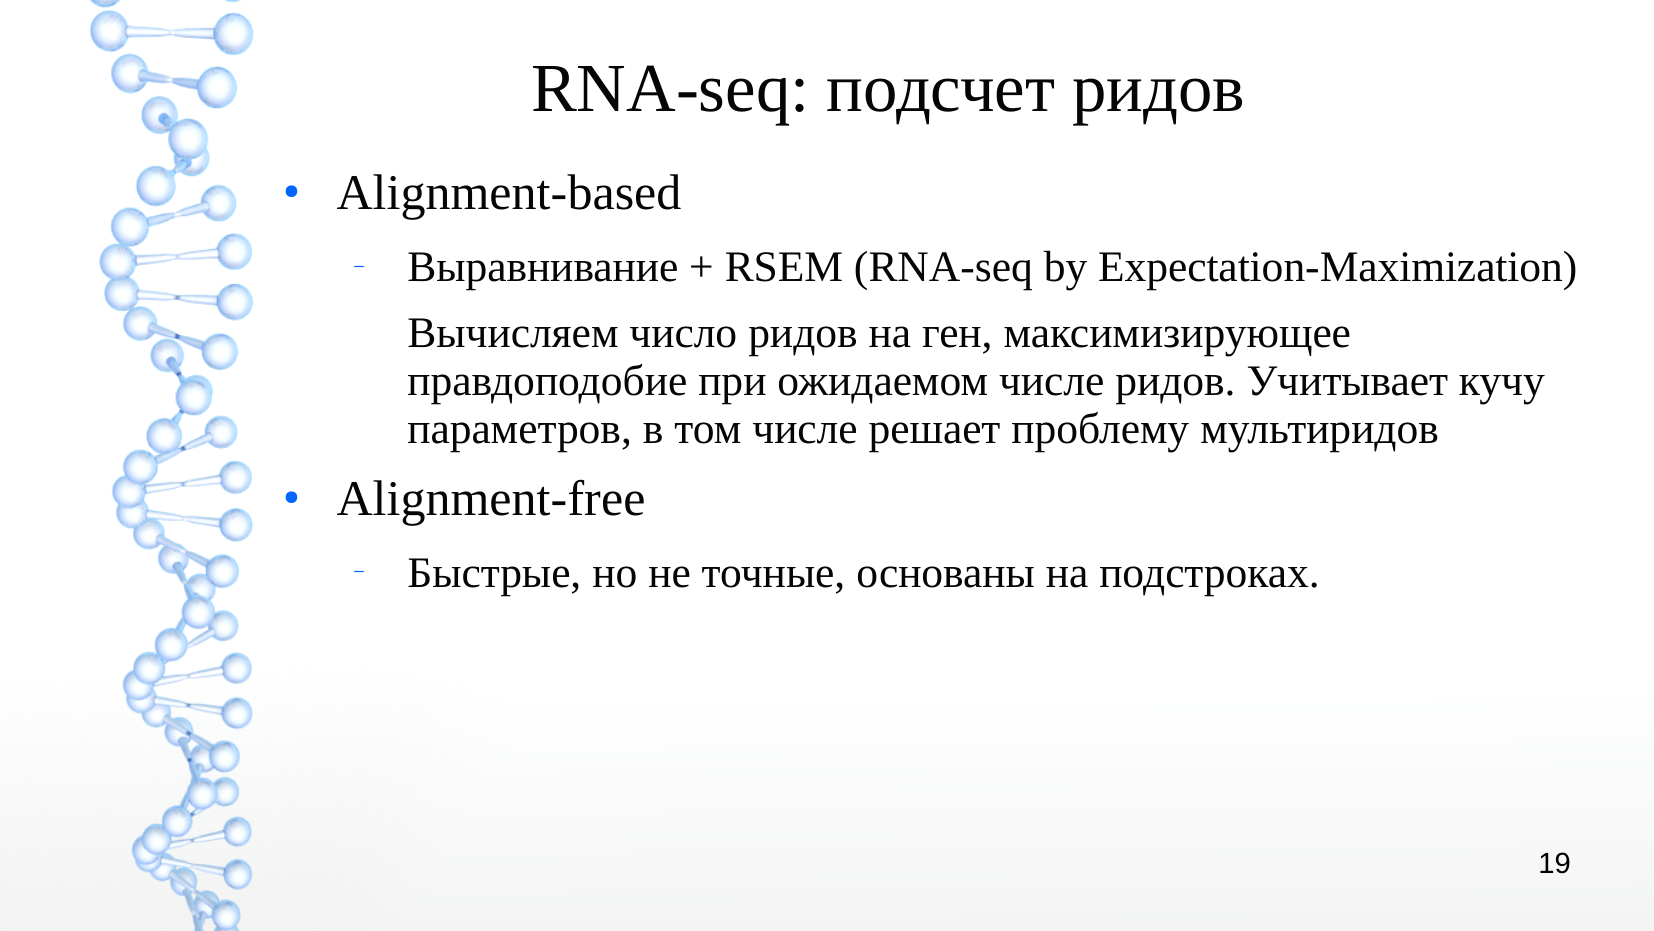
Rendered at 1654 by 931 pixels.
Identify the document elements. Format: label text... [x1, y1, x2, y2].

picture [0, 0, 1654, 931]
list Alignment-based Выравнивание + RSEM (RNA-seq by Expectation-Maximization) Вычисляем число ридов на ген, максимизирующее правдоподобие при ожидаемом числе ридов. Учитывает кучу параметров, в том числе решает проблему мультиридов Alignment-free Быстрые, но не точные, основаны на подстроках. [265, 165, 1595, 886]
title RNA-seq: подсчет ридов [224, 11, 1554, 166]
